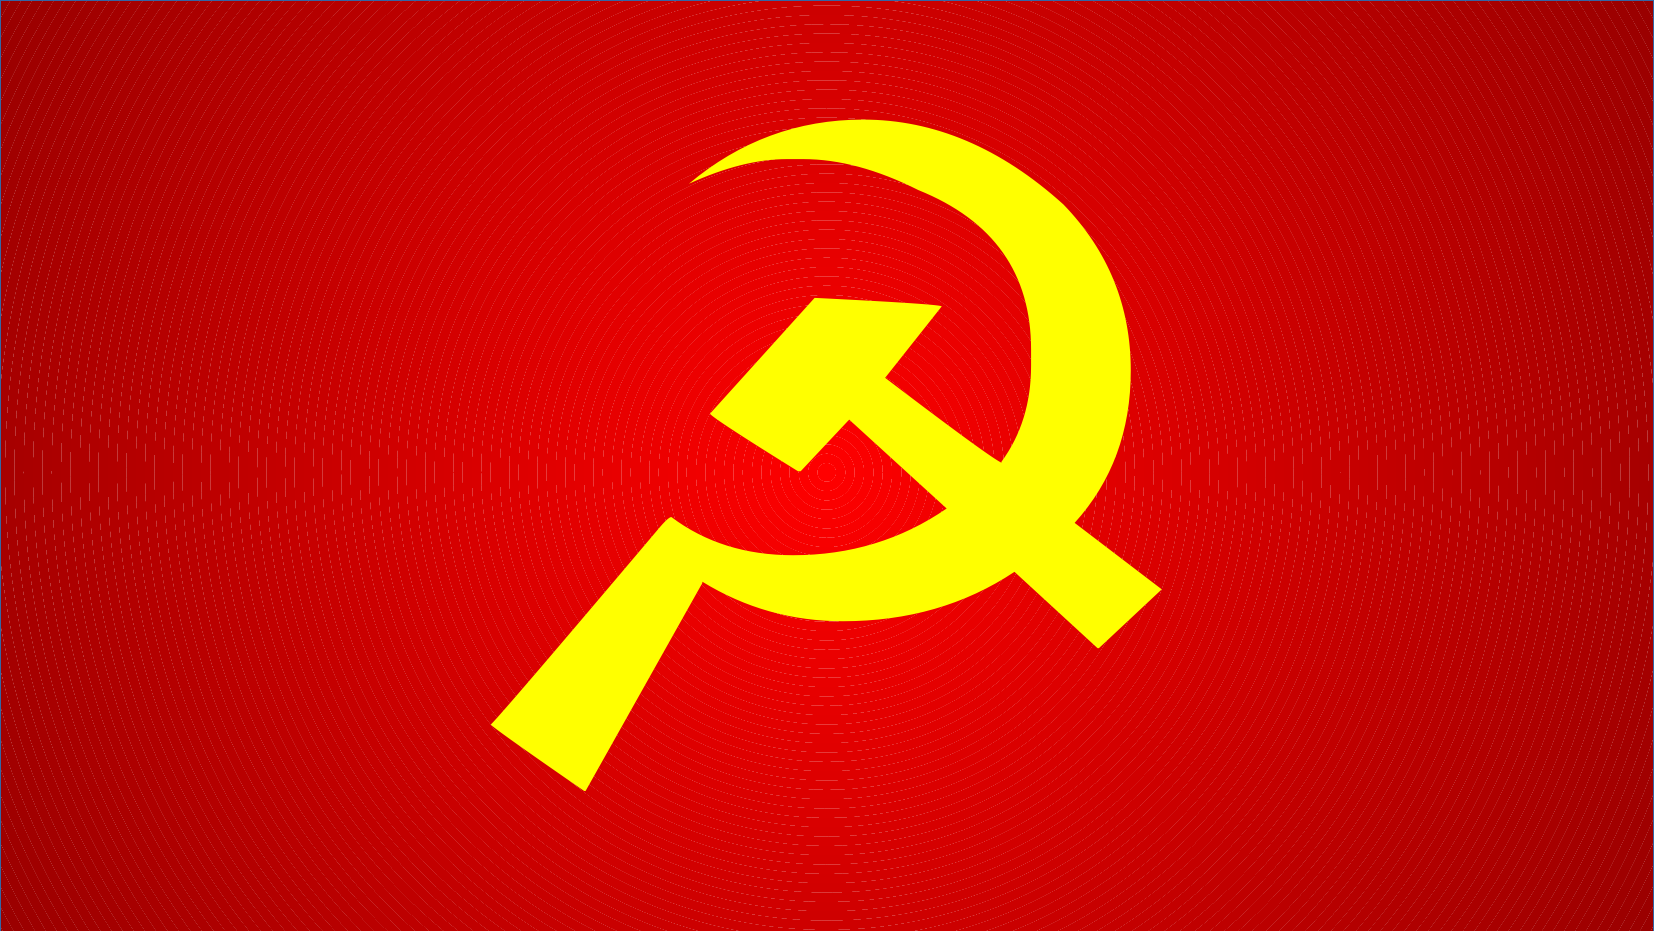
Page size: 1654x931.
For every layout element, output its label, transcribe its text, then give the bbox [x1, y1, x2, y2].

text_box ☭ [0, 0, 1654, 931]
